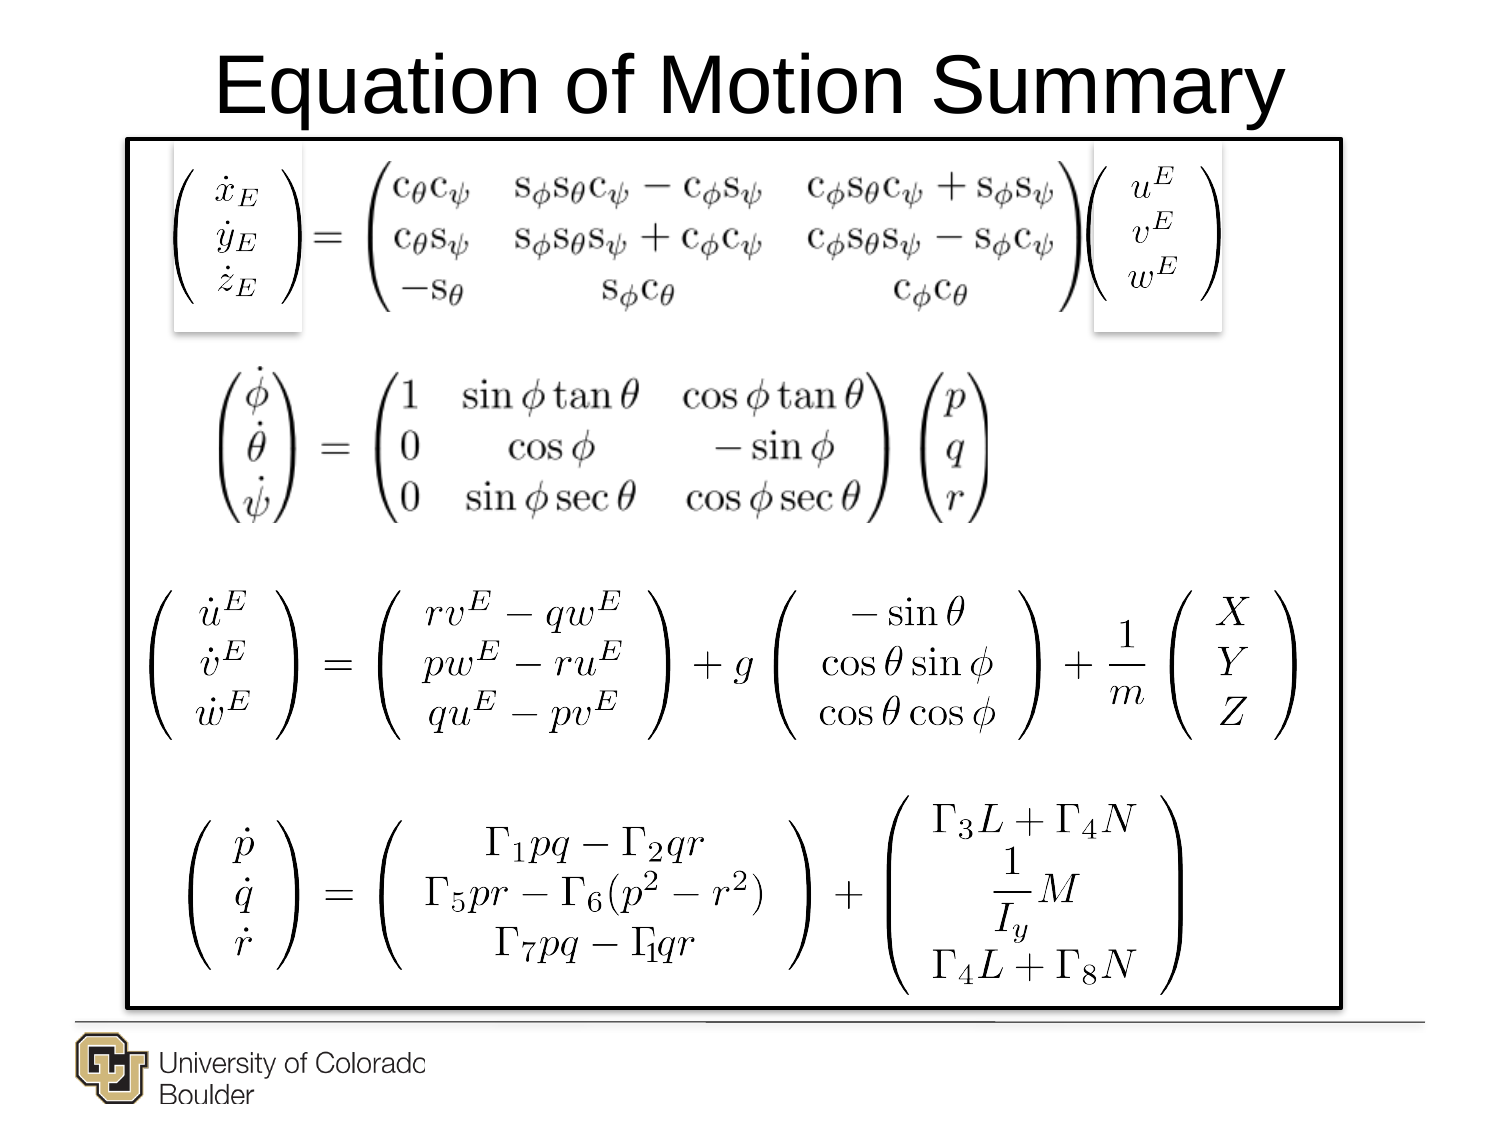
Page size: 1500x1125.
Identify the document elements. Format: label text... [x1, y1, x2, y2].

title Equation of Motion Summary [75, 26, 1425, 135]
picture [149, 590, 1297, 741]
text_box [127, 139, 1341, 1008]
picture [188, 795, 1183, 995]
picture [173, 161, 1221, 312]
text_box 1 [630, 925, 675, 976]
picture [218, 366, 988, 523]
